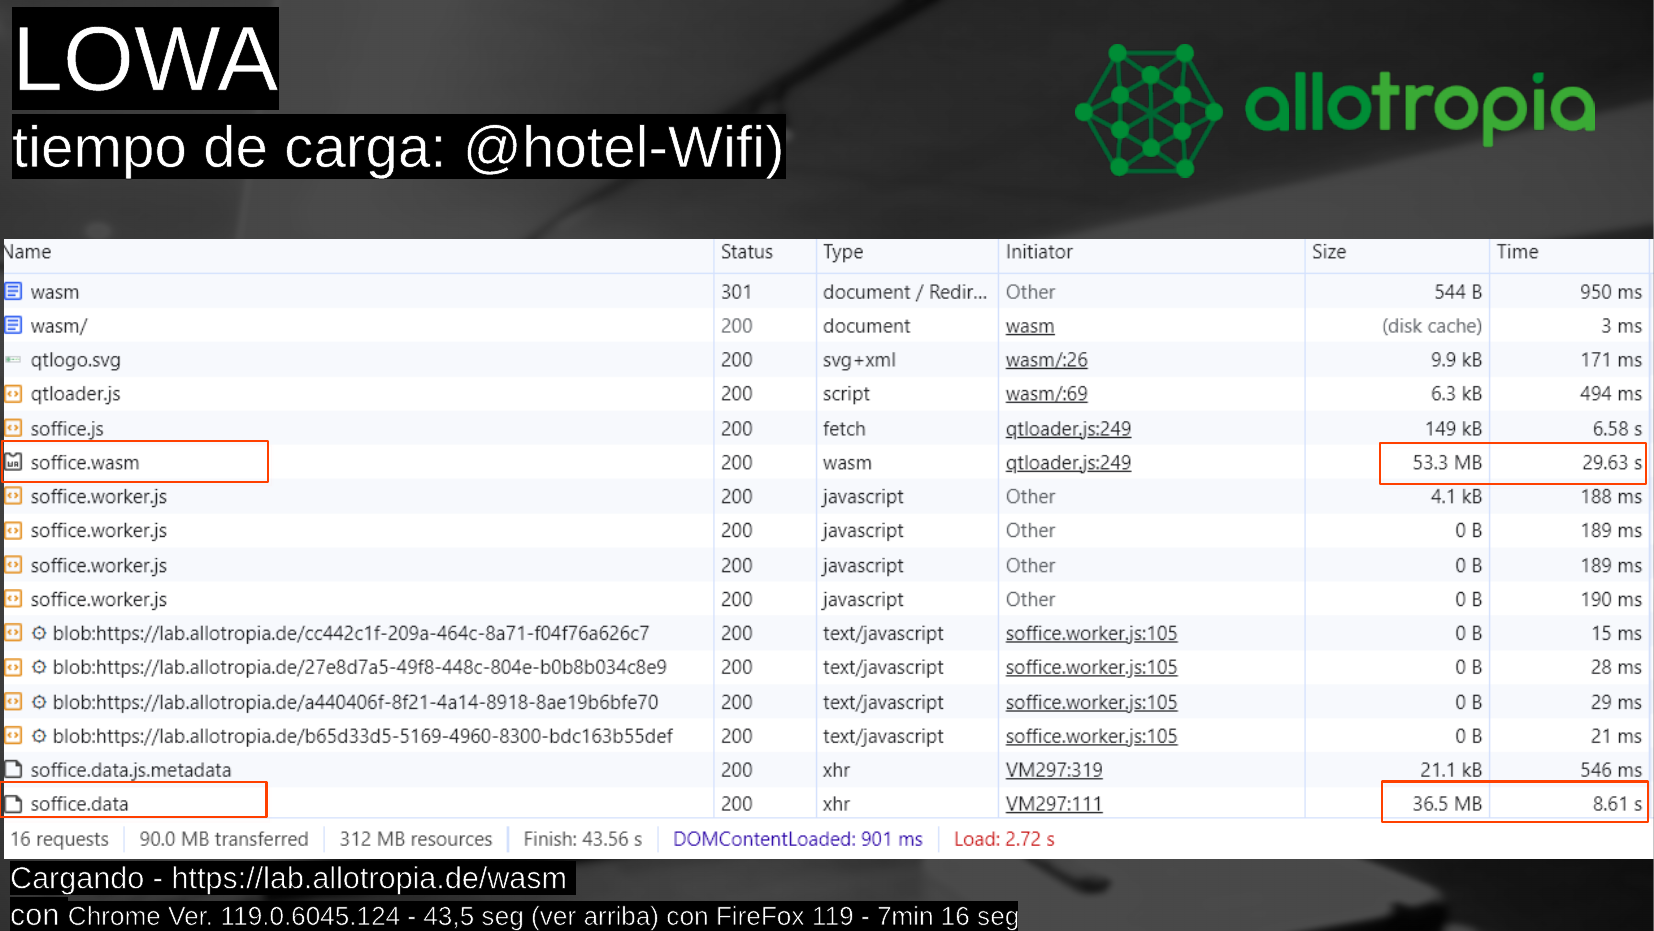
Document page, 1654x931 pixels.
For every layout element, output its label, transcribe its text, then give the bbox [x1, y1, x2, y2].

list Cargando - https://lab.allotropia.de/wasm con Chrome Ver. 119.0.6045.124 - 43,5 seg (ver arriba) con FireFox 119 - 7min 16 seg [10, 857, 1650, 931]
picture [0, 0, 1654, 931]
picture [1, 783, 265, 816]
title LOWA tiempo de carga: @hotel-Wifi) [11, 4, 1164, 173]
